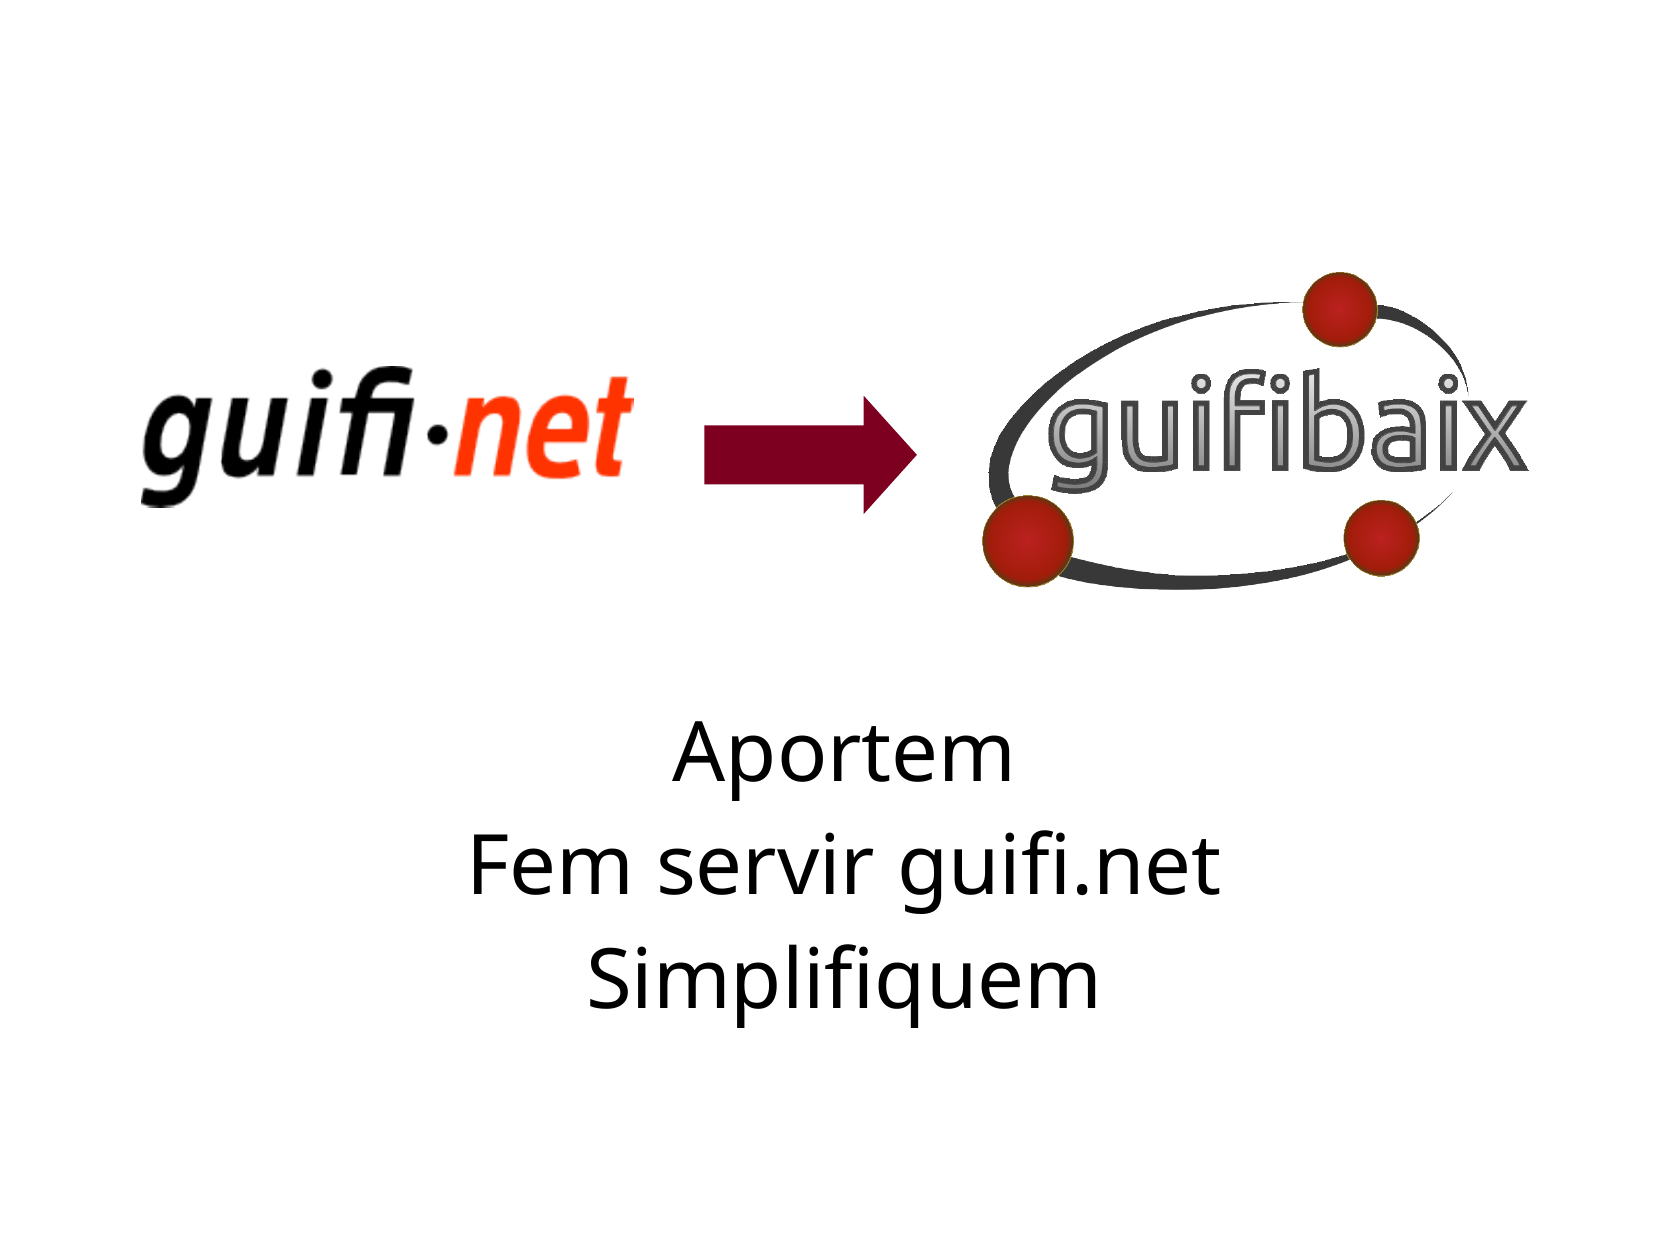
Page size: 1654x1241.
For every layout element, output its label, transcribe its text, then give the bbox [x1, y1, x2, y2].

picture [141, 366, 634, 508]
picture [940, 259, 1579, 603]
text_box [704, 395, 917, 514]
text_box Aportem Fem servir guifi.net Simplifiquem [165, 685, 1524, 981]
